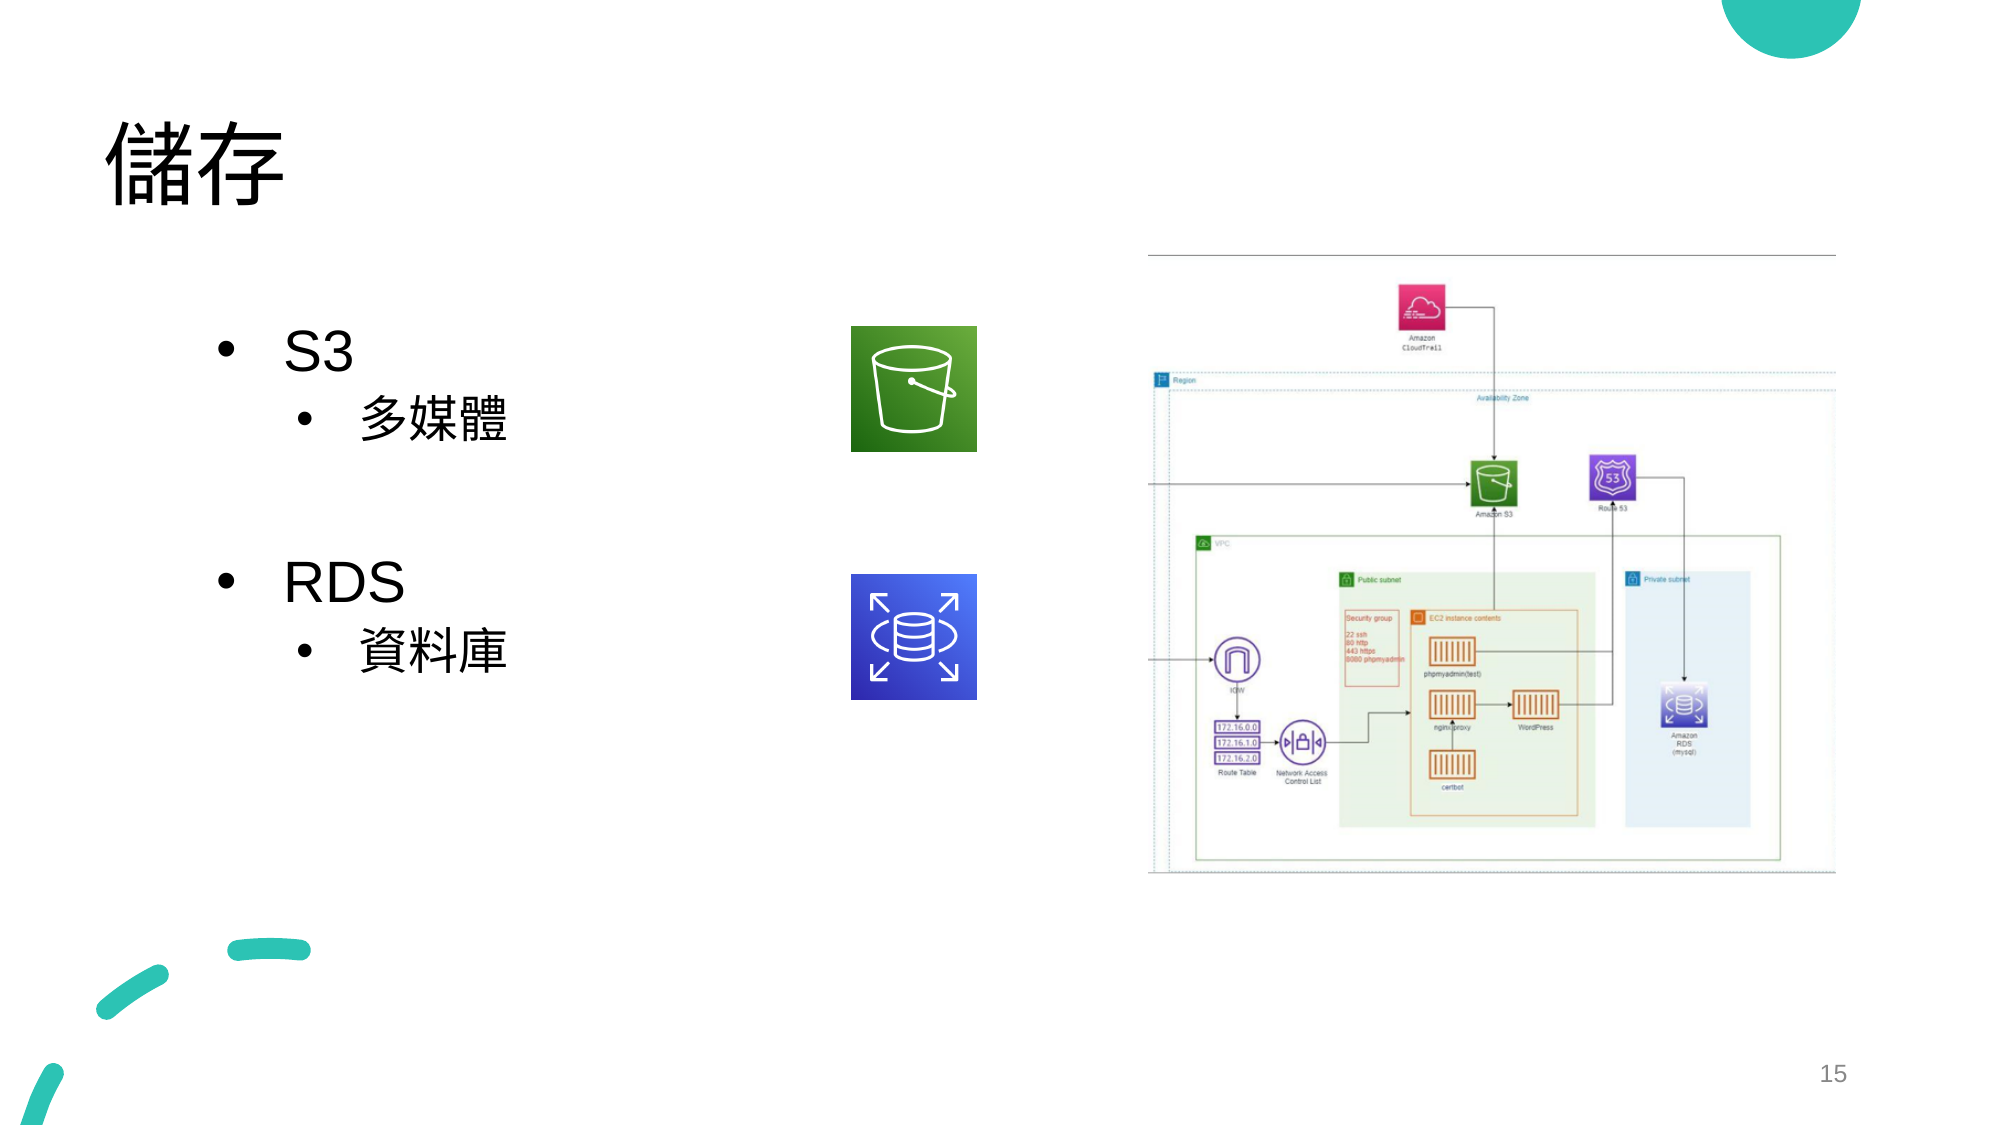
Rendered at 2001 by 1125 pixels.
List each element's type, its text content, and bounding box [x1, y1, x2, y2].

slide_number 1 [1412, 1042, 1863, 1103]
picture [851, 326, 977, 452]
picture [1148, 245, 1836, 880]
list S3 多媒體 RDS 資料庫 [193, 313, 1806, 947]
title 儲存 [88, 59, 1814, 278]
picture [851, 574, 977, 700]
